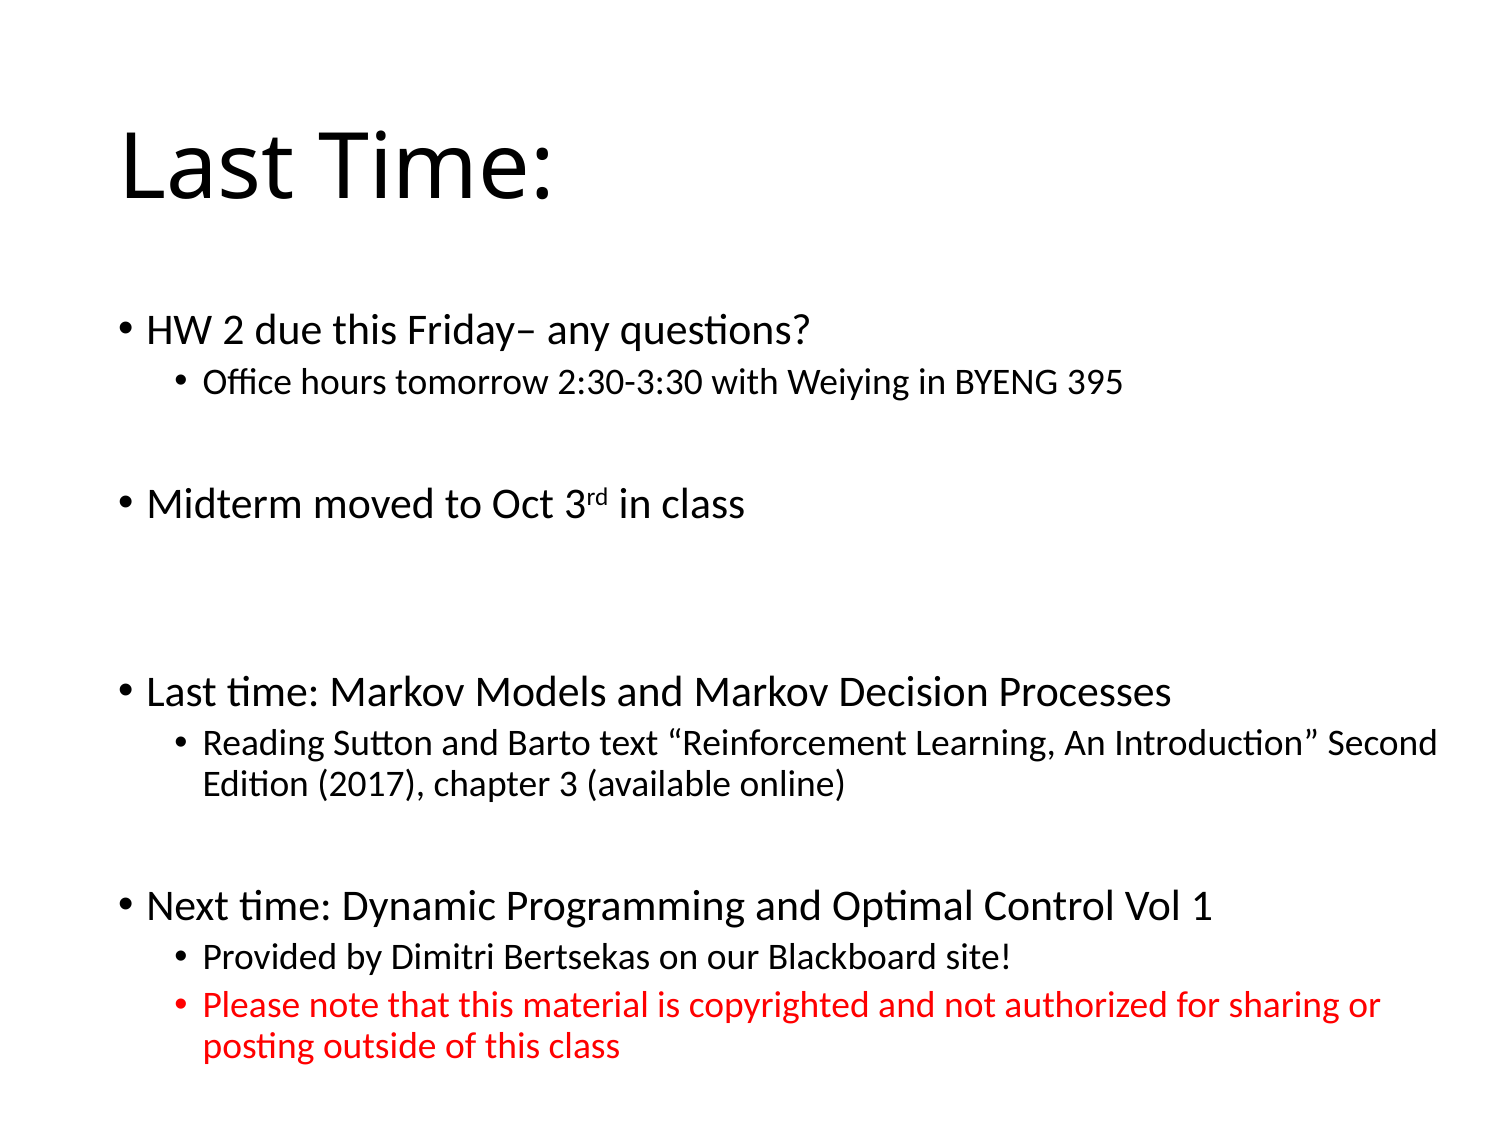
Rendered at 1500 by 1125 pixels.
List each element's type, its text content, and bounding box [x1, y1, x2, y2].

title Last Time: [103, 59, 1397, 278]
list HW 2 due this Friday– any questions? Office hours tomorrow 2:30-3:30 with Weiying in BYENG 395 Midterm moved to Oct 3rd in class Last time: Markov Models and Markov Decision Processes Reading Sutton and Barto text “Reinforcement Learning, An Introduction” Second Edition (2017), chapter 3 (available online) Next time: Dynamic Programming and Optimal Control Vol 1 Provided by Dimitri Bertsekas on our Blackboard site! Please note that this material is copyrighted and not authorized for sharing or posting outside of this class [103, 299, 1461, 1077]
